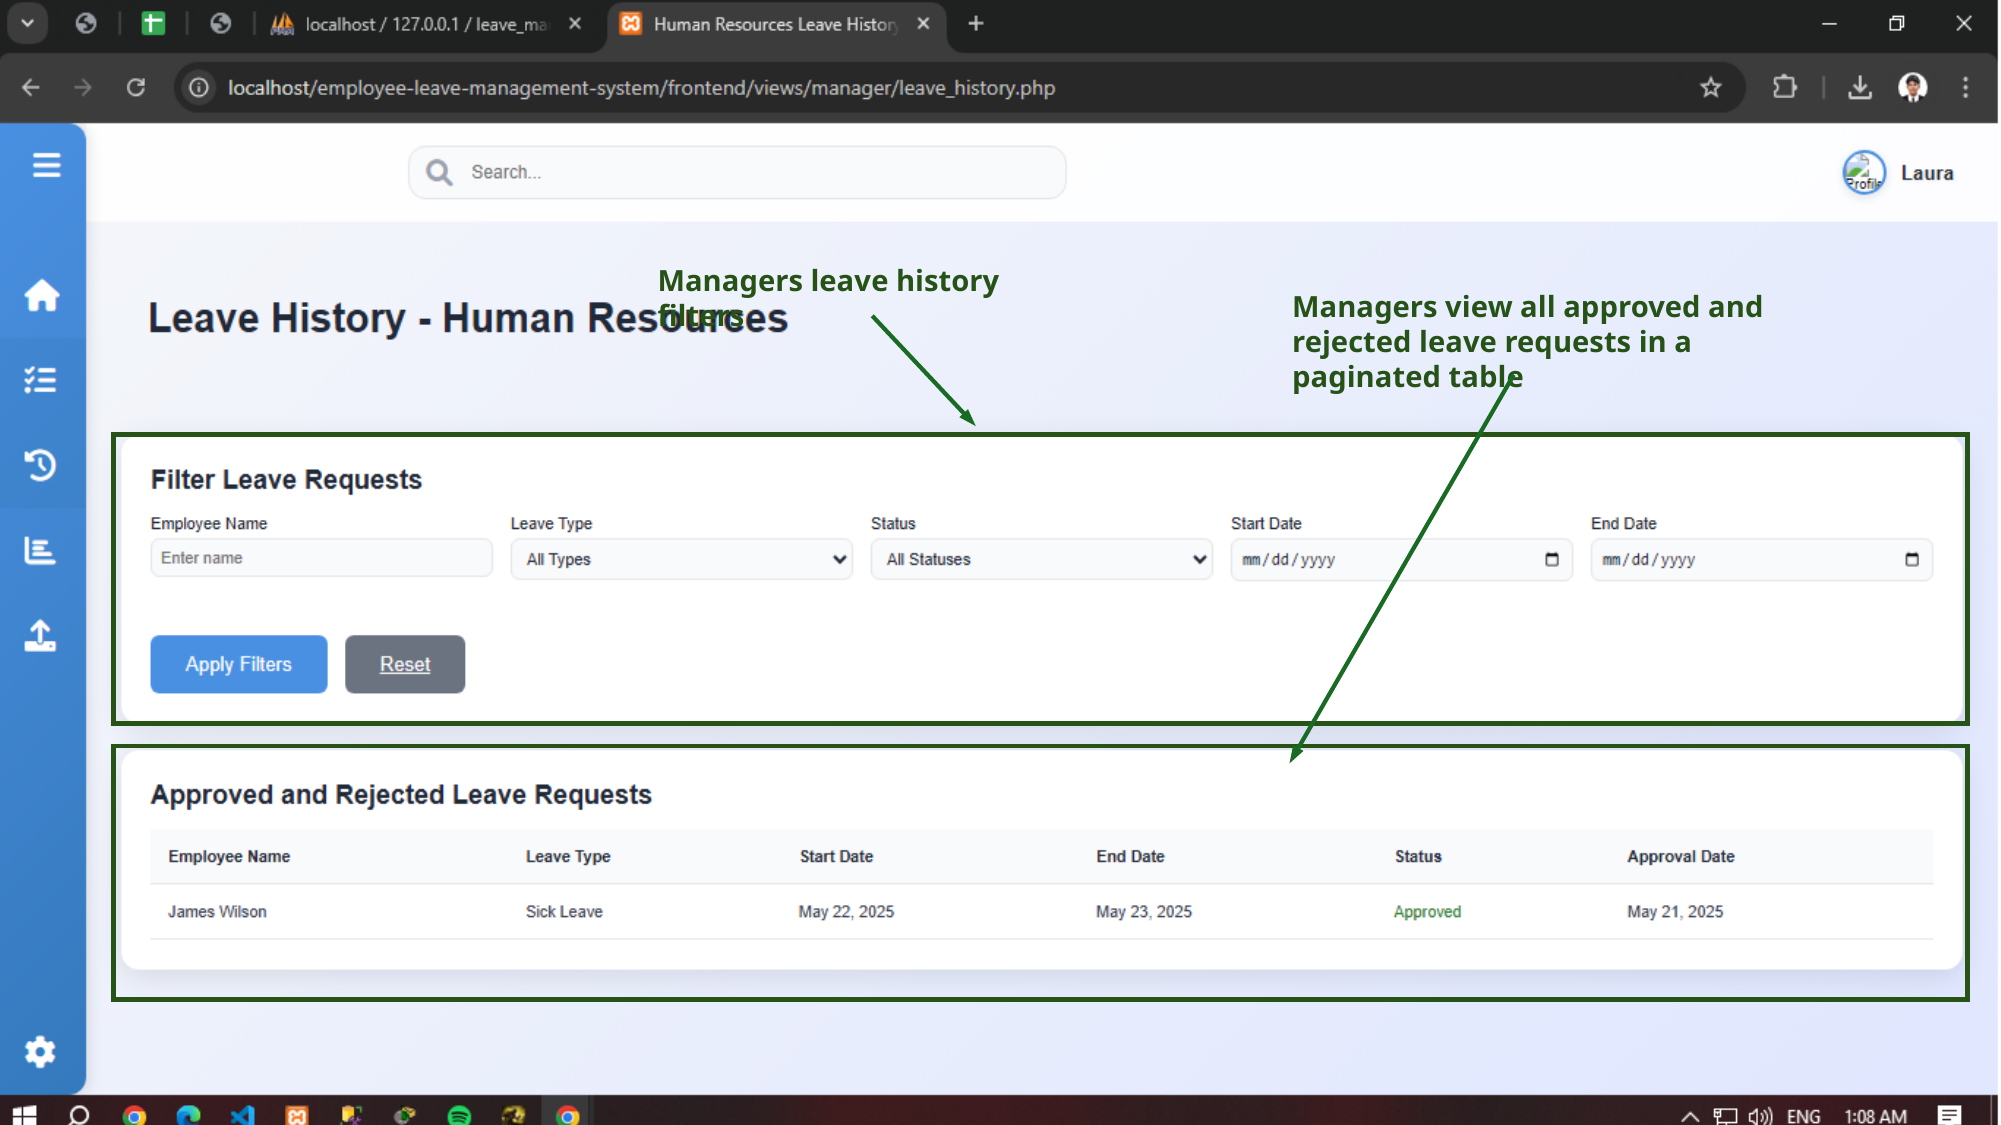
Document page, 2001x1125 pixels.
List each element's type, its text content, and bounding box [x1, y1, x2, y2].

text_box Managers leave history filters [642, 255, 1084, 306]
picture [0, 0, 2000, 1125]
text_box Managers view all approved and rejected leave requests in a paginated table [1277, 281, 1857, 367]
